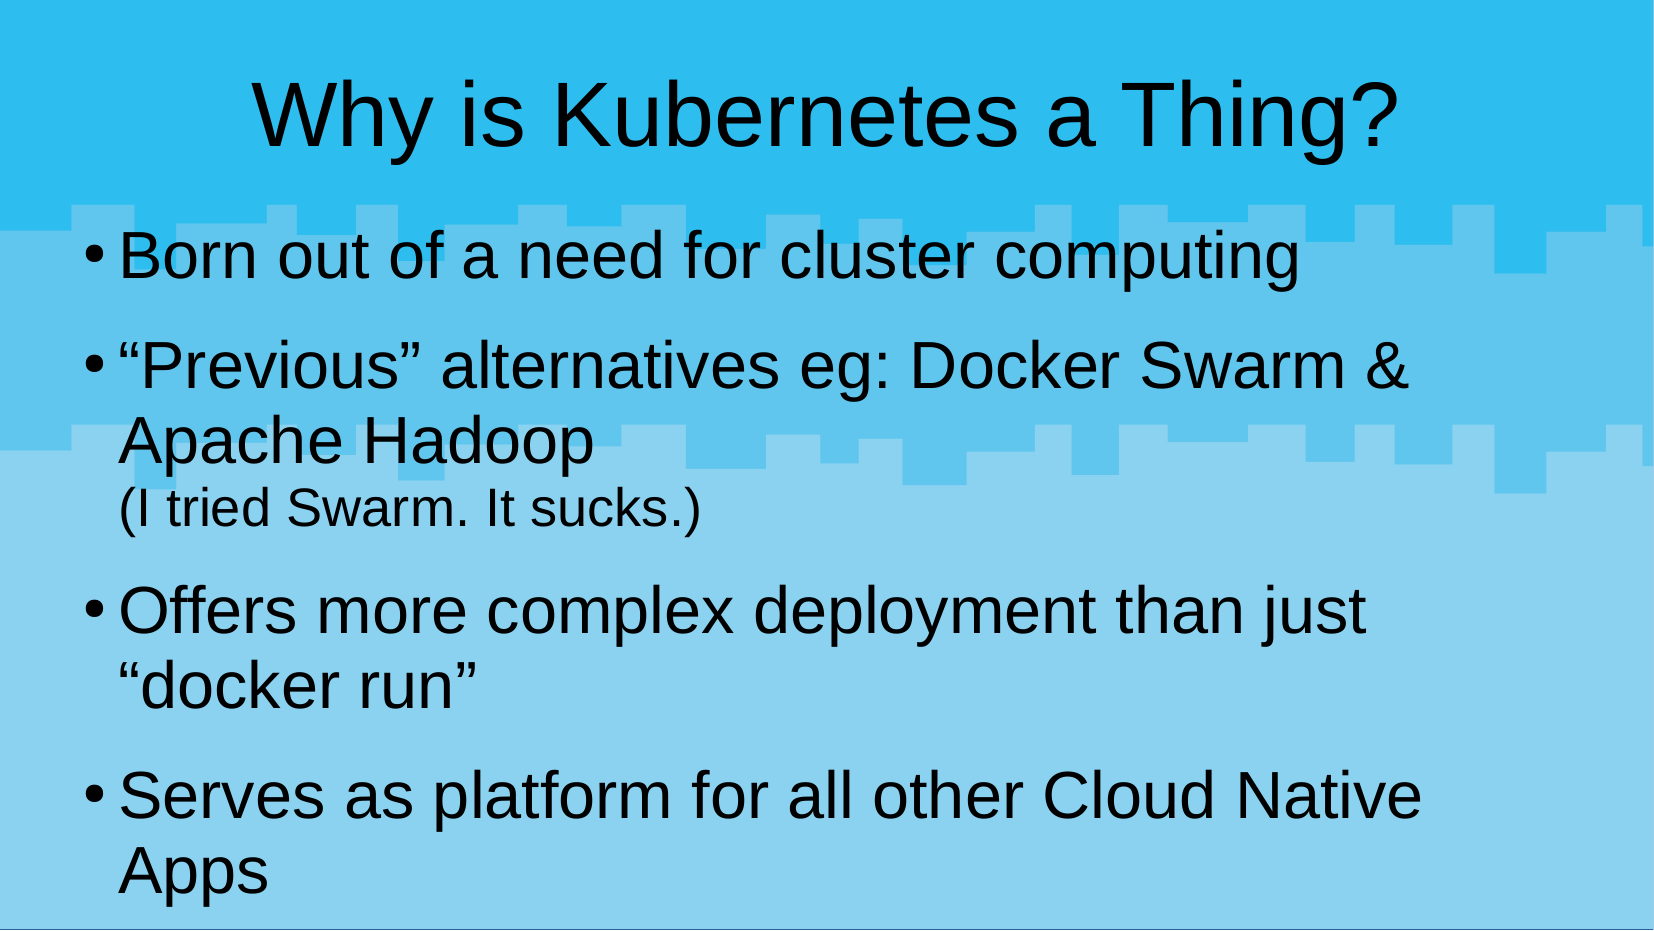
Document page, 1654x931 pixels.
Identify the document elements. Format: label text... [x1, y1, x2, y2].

picture [0, 0, 1654, 929]
title Why is Kubernetes a Thing? [82, 37, 1571, 193]
subtitle Born out of a need for cluster computing “Previous” alternatives eg: Docker Swarm & Apache Hadoop (I tried Swarm. It sucks.) Offers more complex deployment than just “docker run” Serves as platform for all other Cloud Native Apps [82, 217, 1571, 908]
